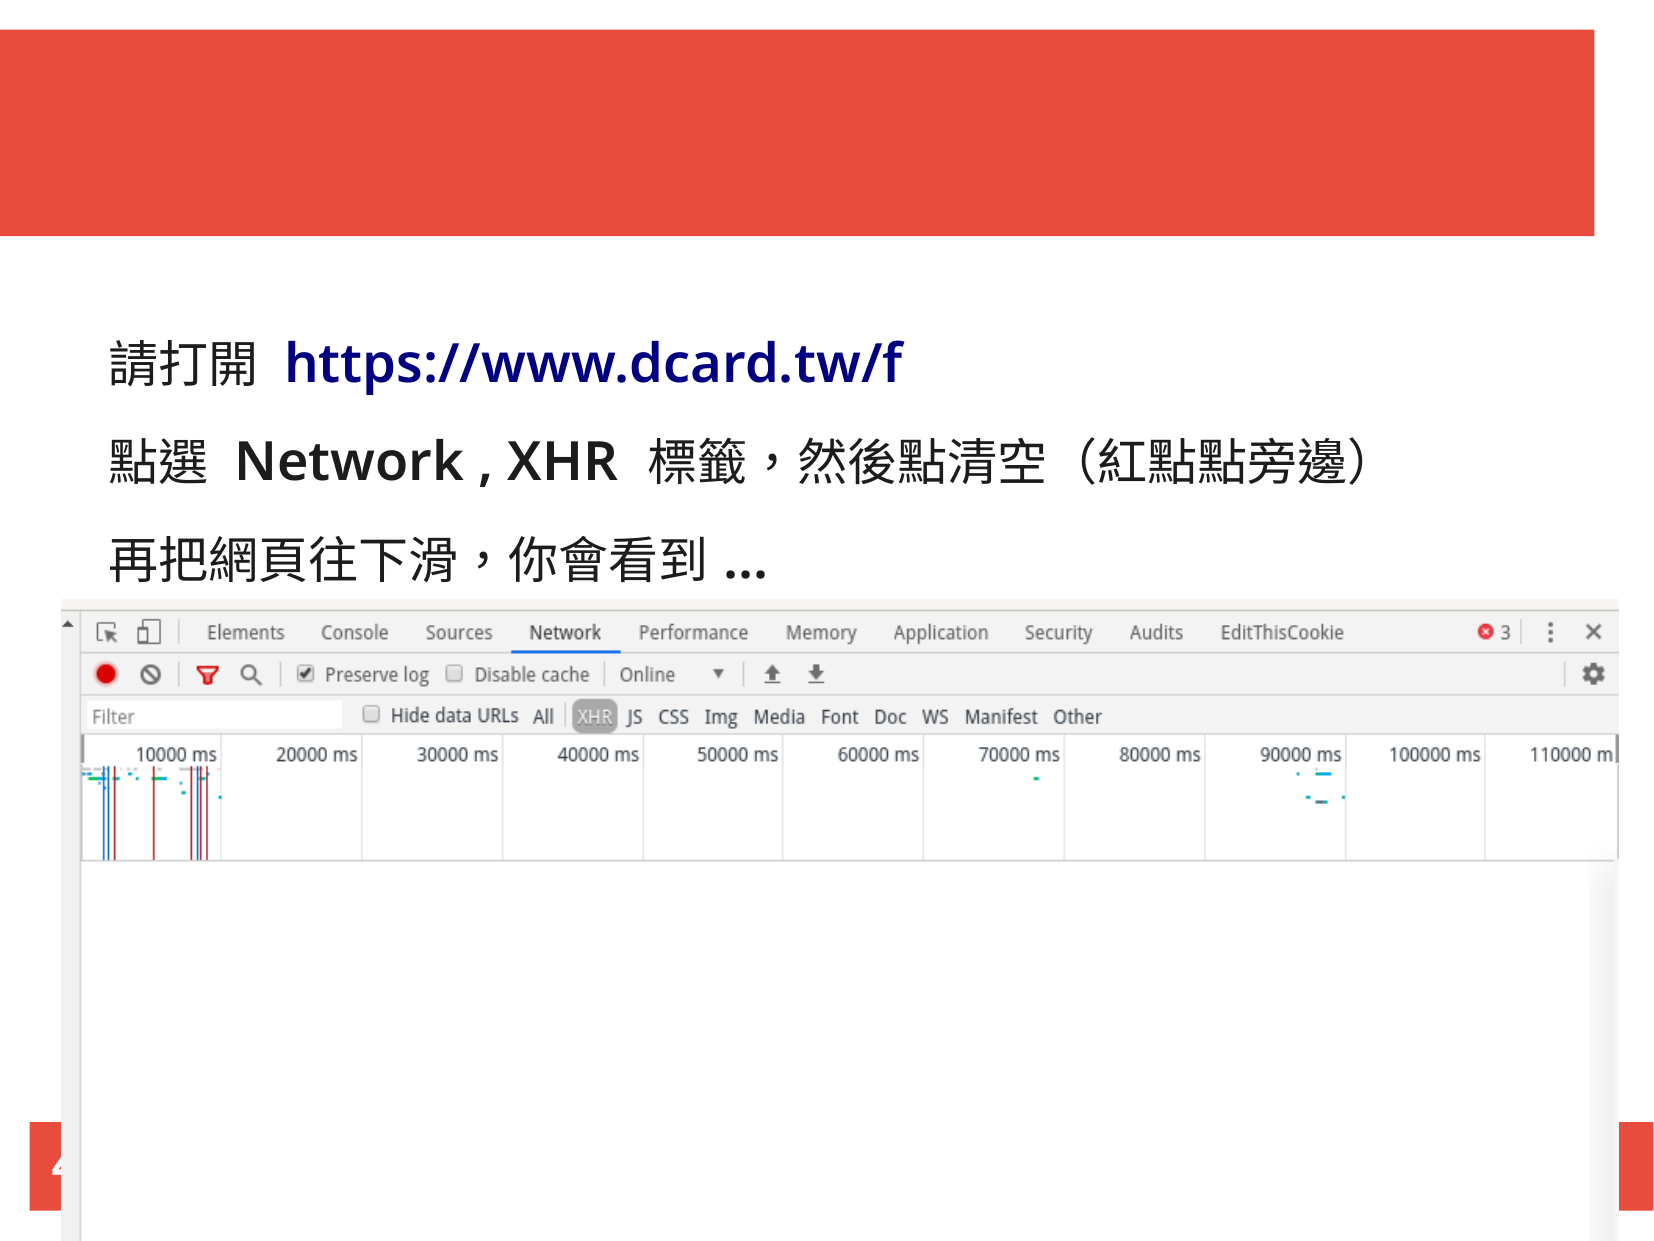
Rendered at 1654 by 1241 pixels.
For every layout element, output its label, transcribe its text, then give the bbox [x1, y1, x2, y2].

list 請打開 https://www.dcard.tw/f 點選 Network , XHR 標籤，然後點清空（紅點點旁邊） 再把網頁往下滑，你會看到... [108, 324, 1516, 599]
picture [61, 599, 1619, 1241]
